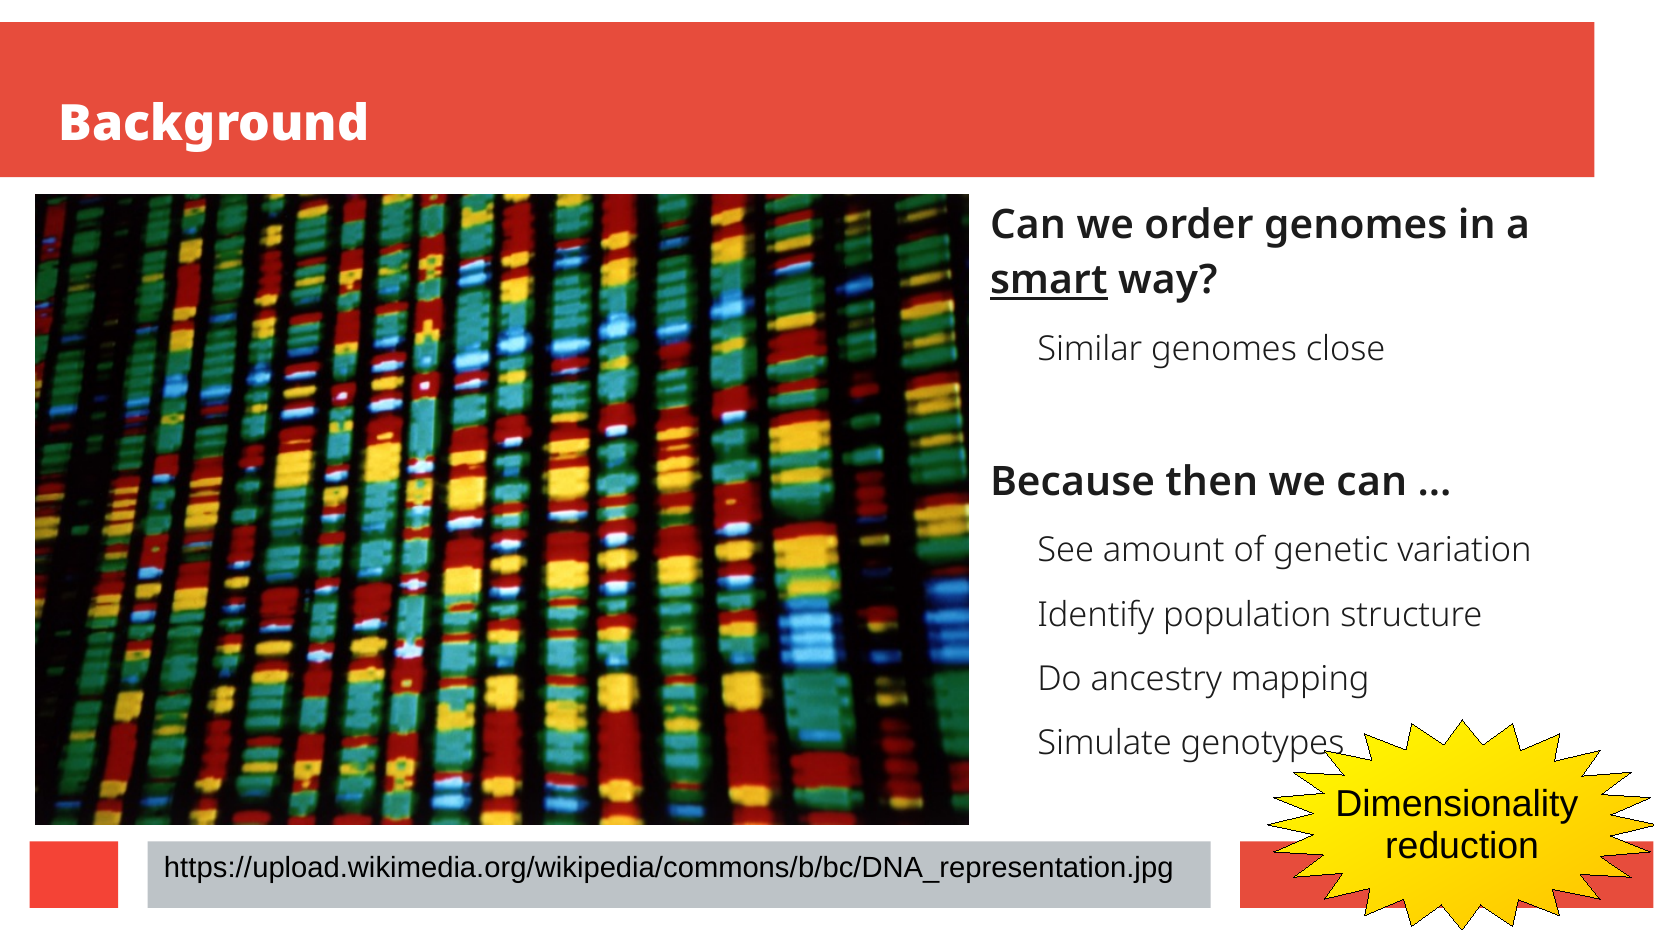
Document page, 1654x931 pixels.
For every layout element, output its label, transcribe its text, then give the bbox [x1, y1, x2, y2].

picture [35, 194, 969, 826]
list Can we order genomes in a smart way? Similar genomes close Because then we can ... See amount of genetic variation Identify population structure Do ancestry mapping Simulate genotypes [990, 195, 1564, 820]
text_box Dimensionality reduction [1267, 719, 1654, 930]
text_box https://upload.wikimedia.org/wikipedia/commons/b/bc/DNA_representation.jpg [149, 843, 1201, 901]
title Background [59, 44, 1595, 156]
